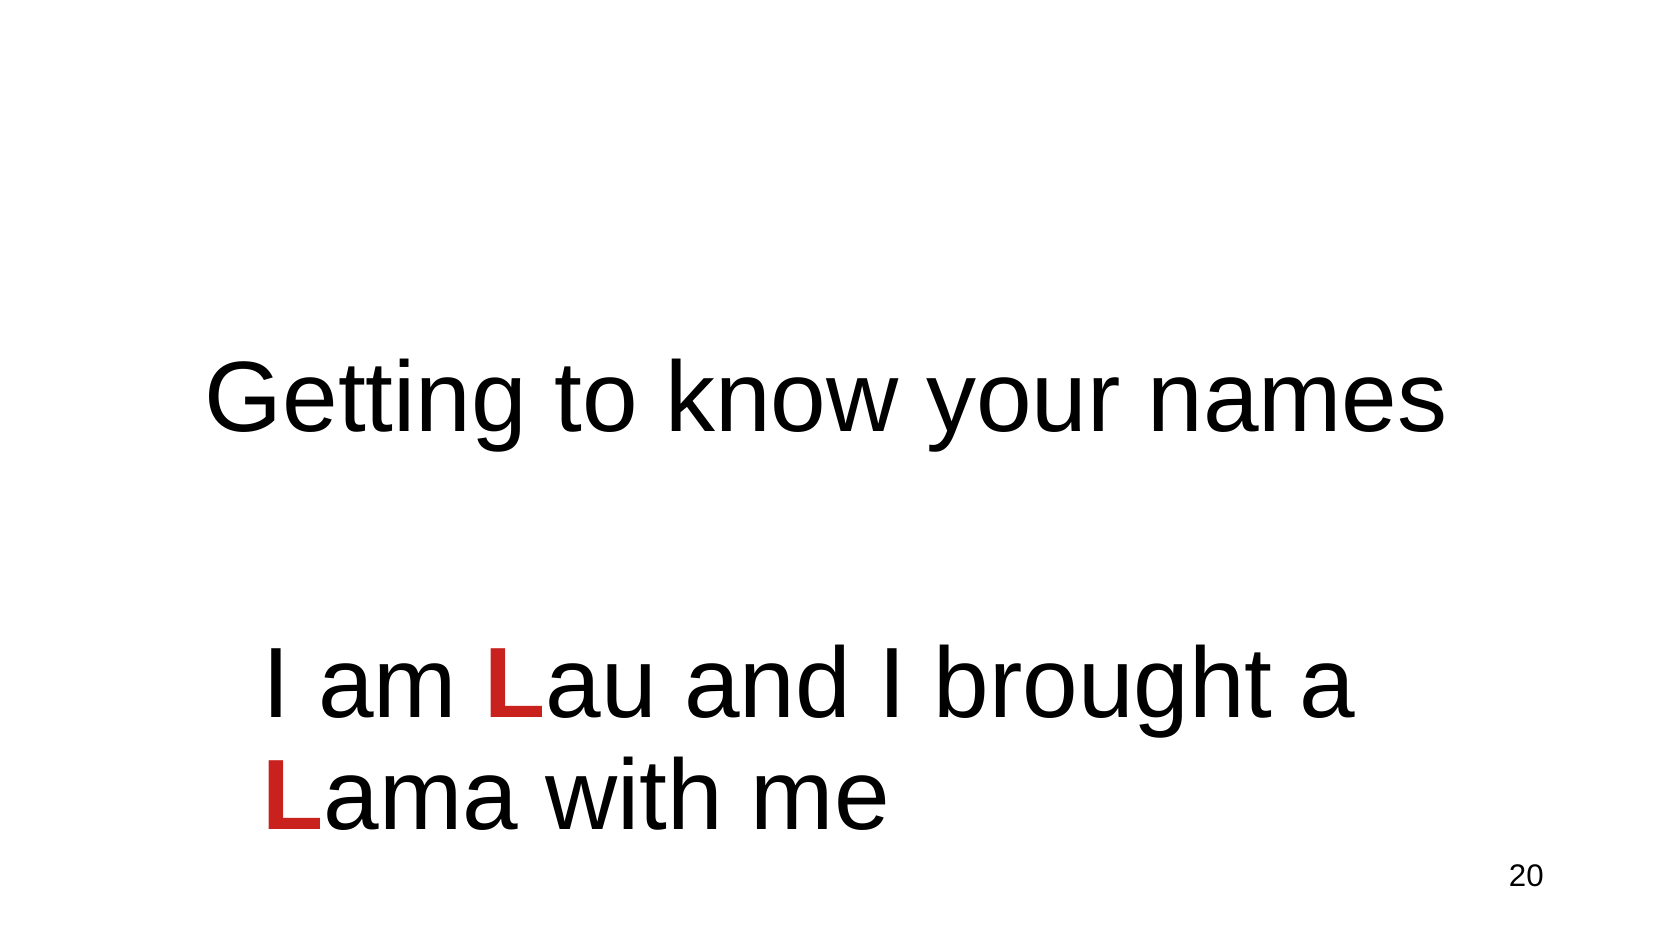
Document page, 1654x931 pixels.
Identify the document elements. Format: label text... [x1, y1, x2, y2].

text_box I am Lau and I brought a Lama with me [248, 620, 1489, 859]
subtitle Getting to know your names [82, 37, 1571, 757]
text_box <nummer> [1494, 850, 1654, 921]
